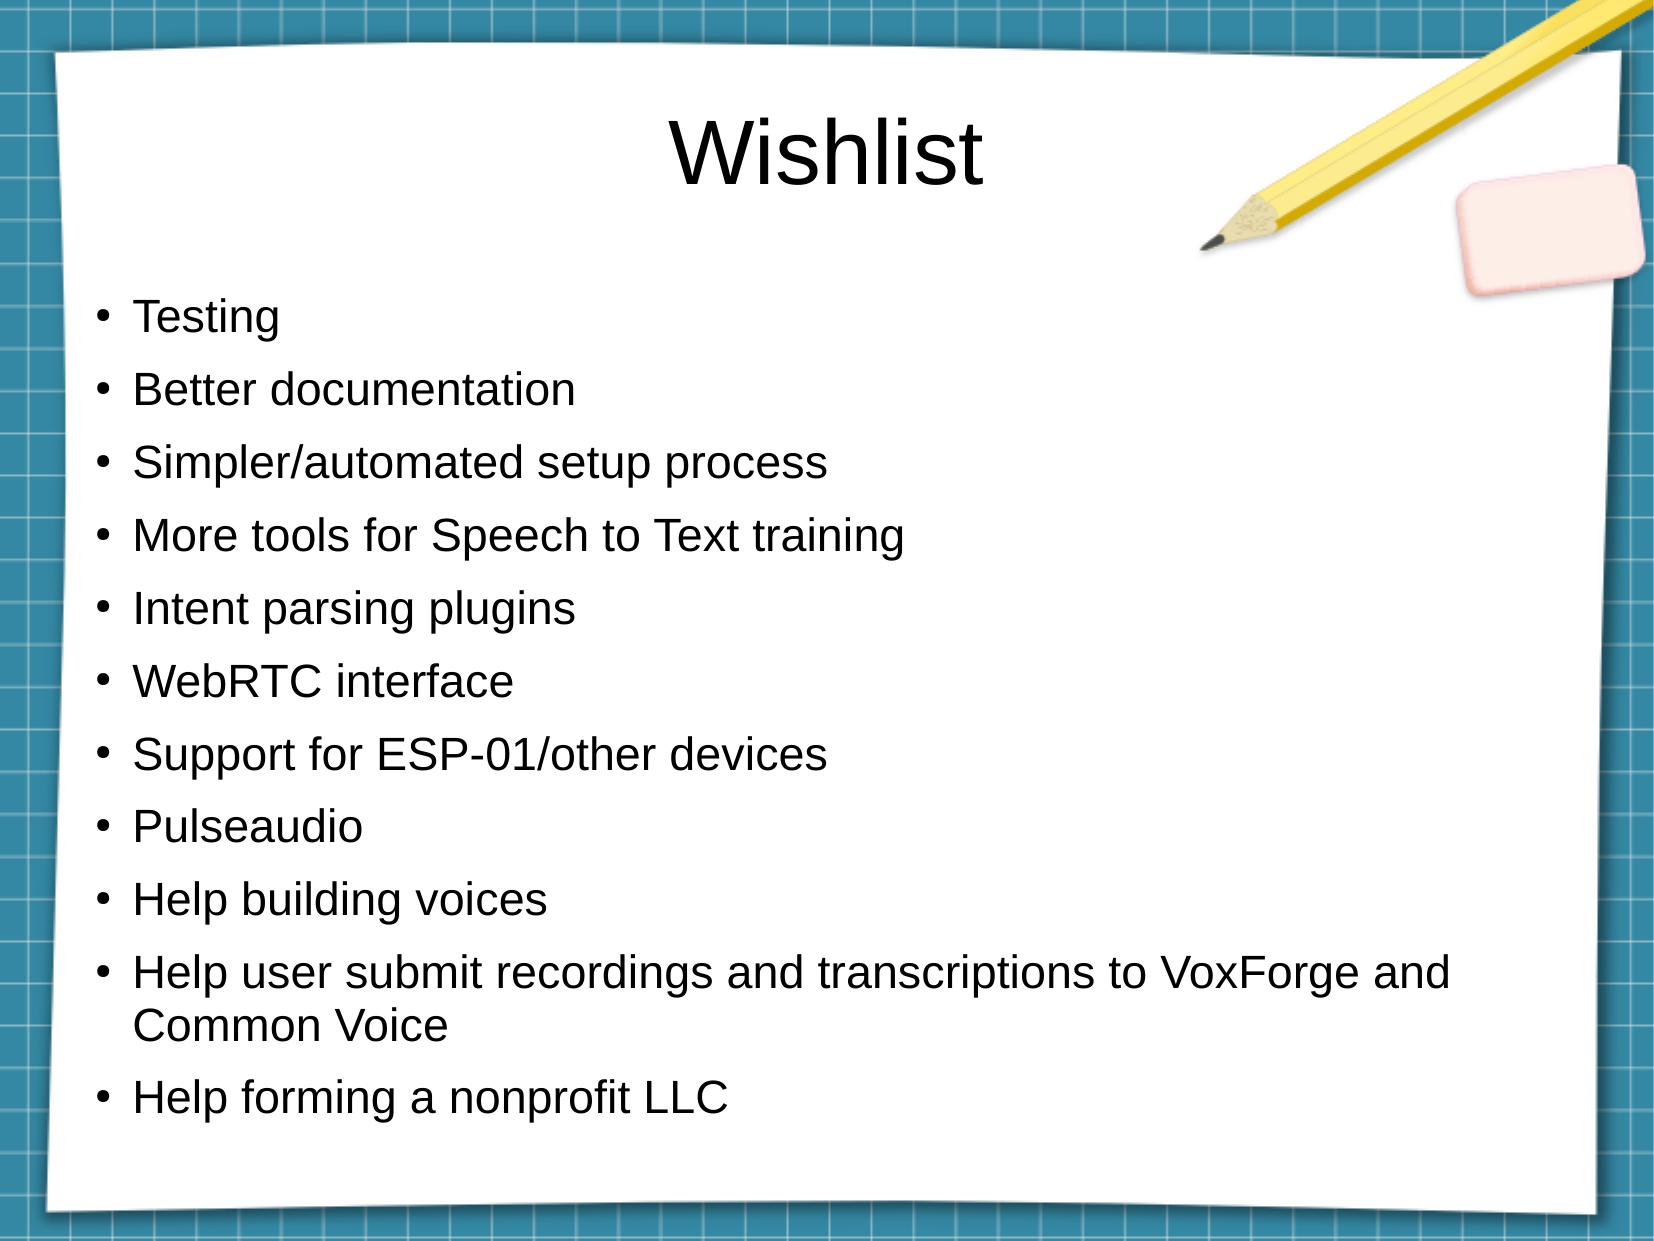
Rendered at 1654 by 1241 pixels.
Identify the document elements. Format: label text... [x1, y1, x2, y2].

title Wishlist [82, 49, 1571, 257]
picture [0, 0, 1654, 1241]
list Testing Better documentation Simpler/automated setup process More tools for Speech to Text training Intent parsing plugins WebRTC interface Support for ESP-01/other devices Pulseaudio Help building voices Help user submit recordings and transcriptions to VoxForge and Common Voice Help forming a nonprofit LLC [82, 290, 1571, 1126]
